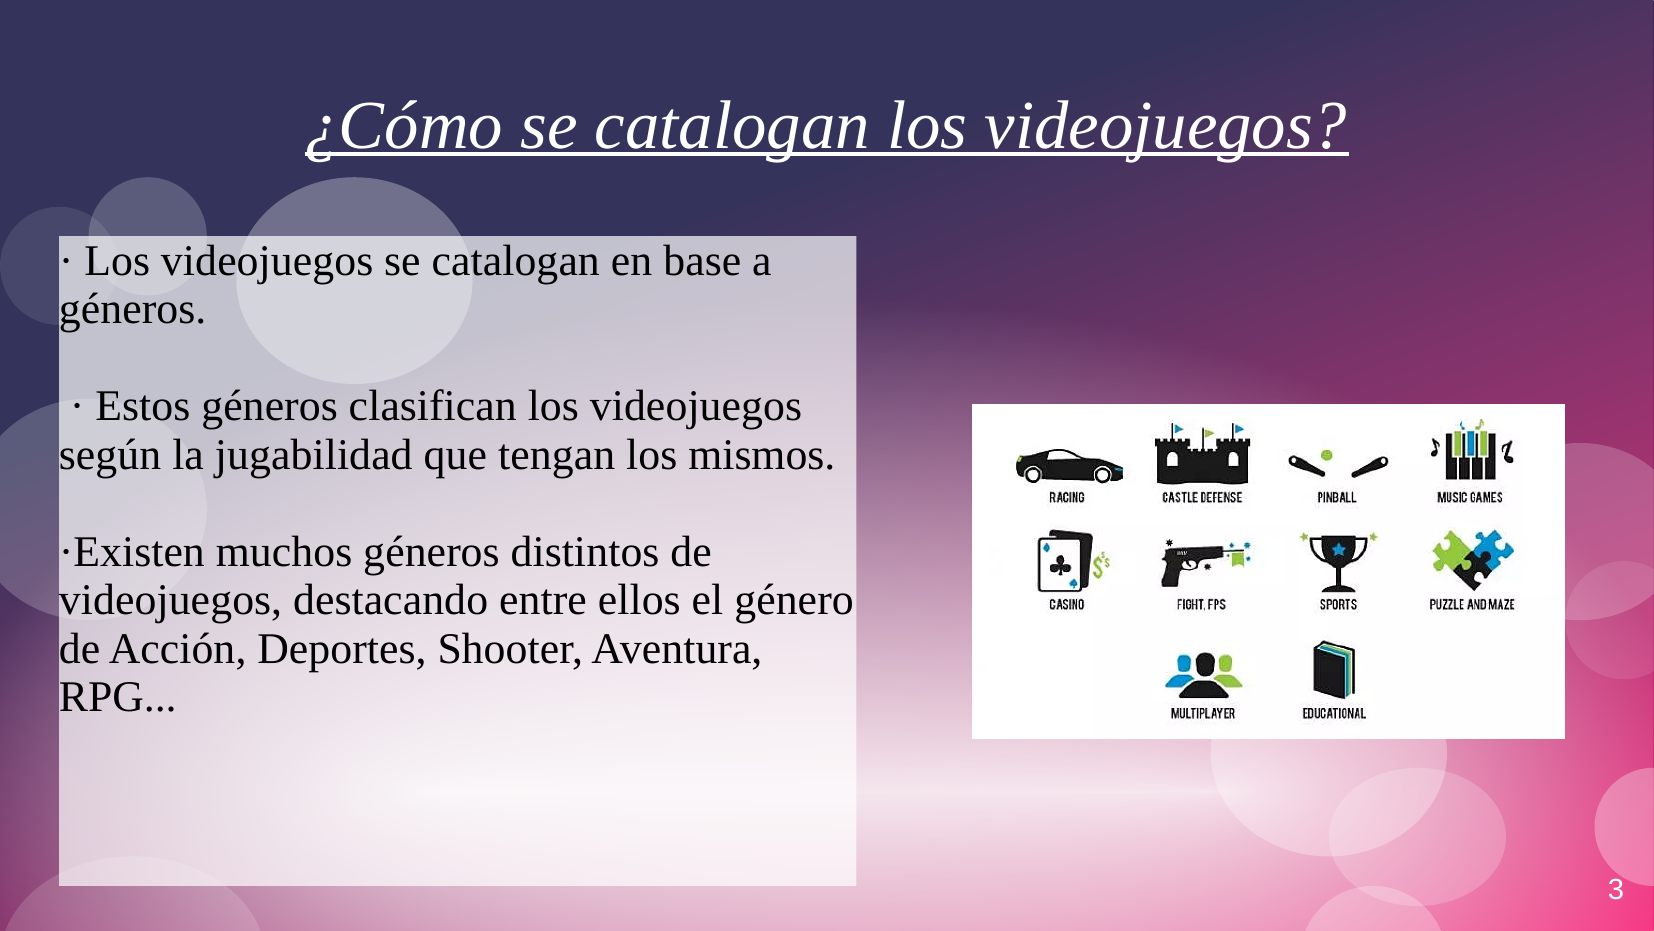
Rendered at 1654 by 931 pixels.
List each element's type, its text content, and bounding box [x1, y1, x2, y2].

title ¿Cómo se catalogan los videojuegos? [88, 44, 1565, 207]
subtitle · Los videojuegos se catalogan en base a géneros. · Estos géneros clasifican los videojuegos según la jugabilidad que tengan los mismos. ·Existen muchos géneros distintos de videojuegos, destacando entre ellos el género de Acción, Deportes, Shooter, Aventura, RPG... [59, 236, 857, 886]
picture [972, 404, 1565, 739]
